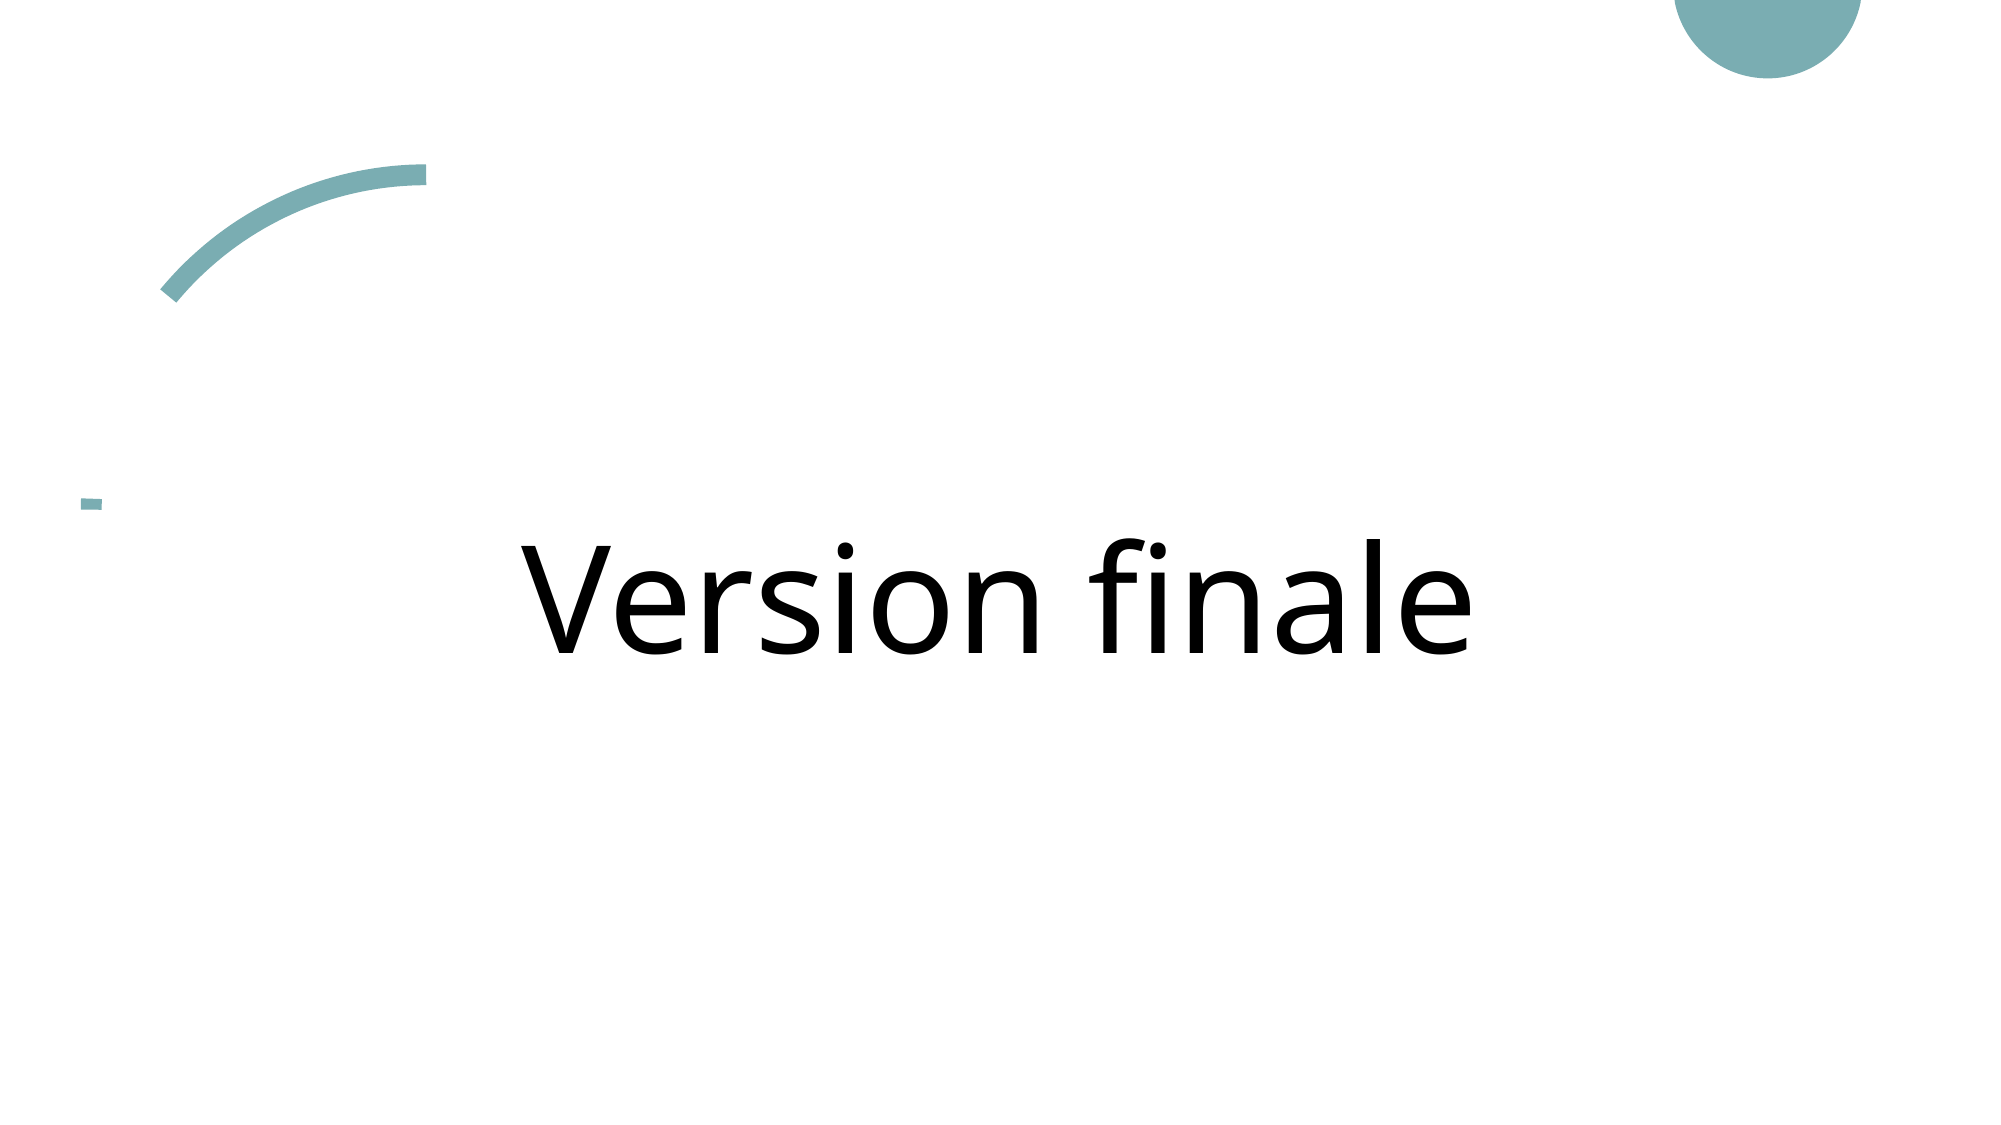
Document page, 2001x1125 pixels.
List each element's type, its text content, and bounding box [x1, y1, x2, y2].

subtitle Version finale [249, 184, 1750, 1006]
